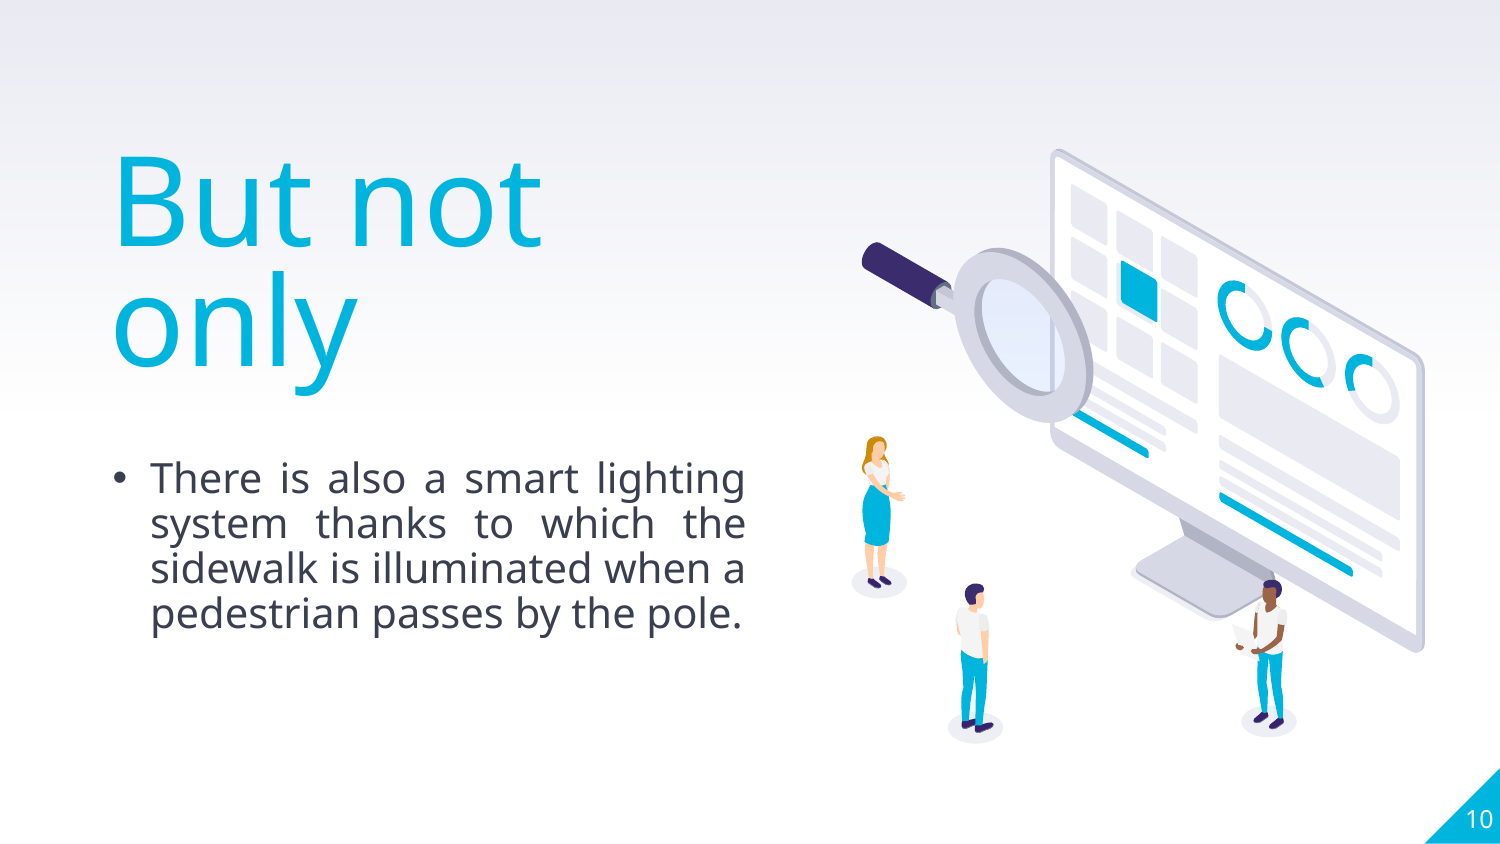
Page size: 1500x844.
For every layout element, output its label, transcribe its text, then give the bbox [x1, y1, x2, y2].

subtitle There is also a smart lighting system thanks to which the sidewalk is illuminated when a pedestrian passes by the pole. [112, 457, 747, 587]
text_box [861, 148, 1425, 738]
text_box [947, 583, 1004, 744]
slide_number <numero> [1418, 760, 1494, 838]
title But not only [109, 200, 745, 391]
text_box [851, 436, 908, 599]
